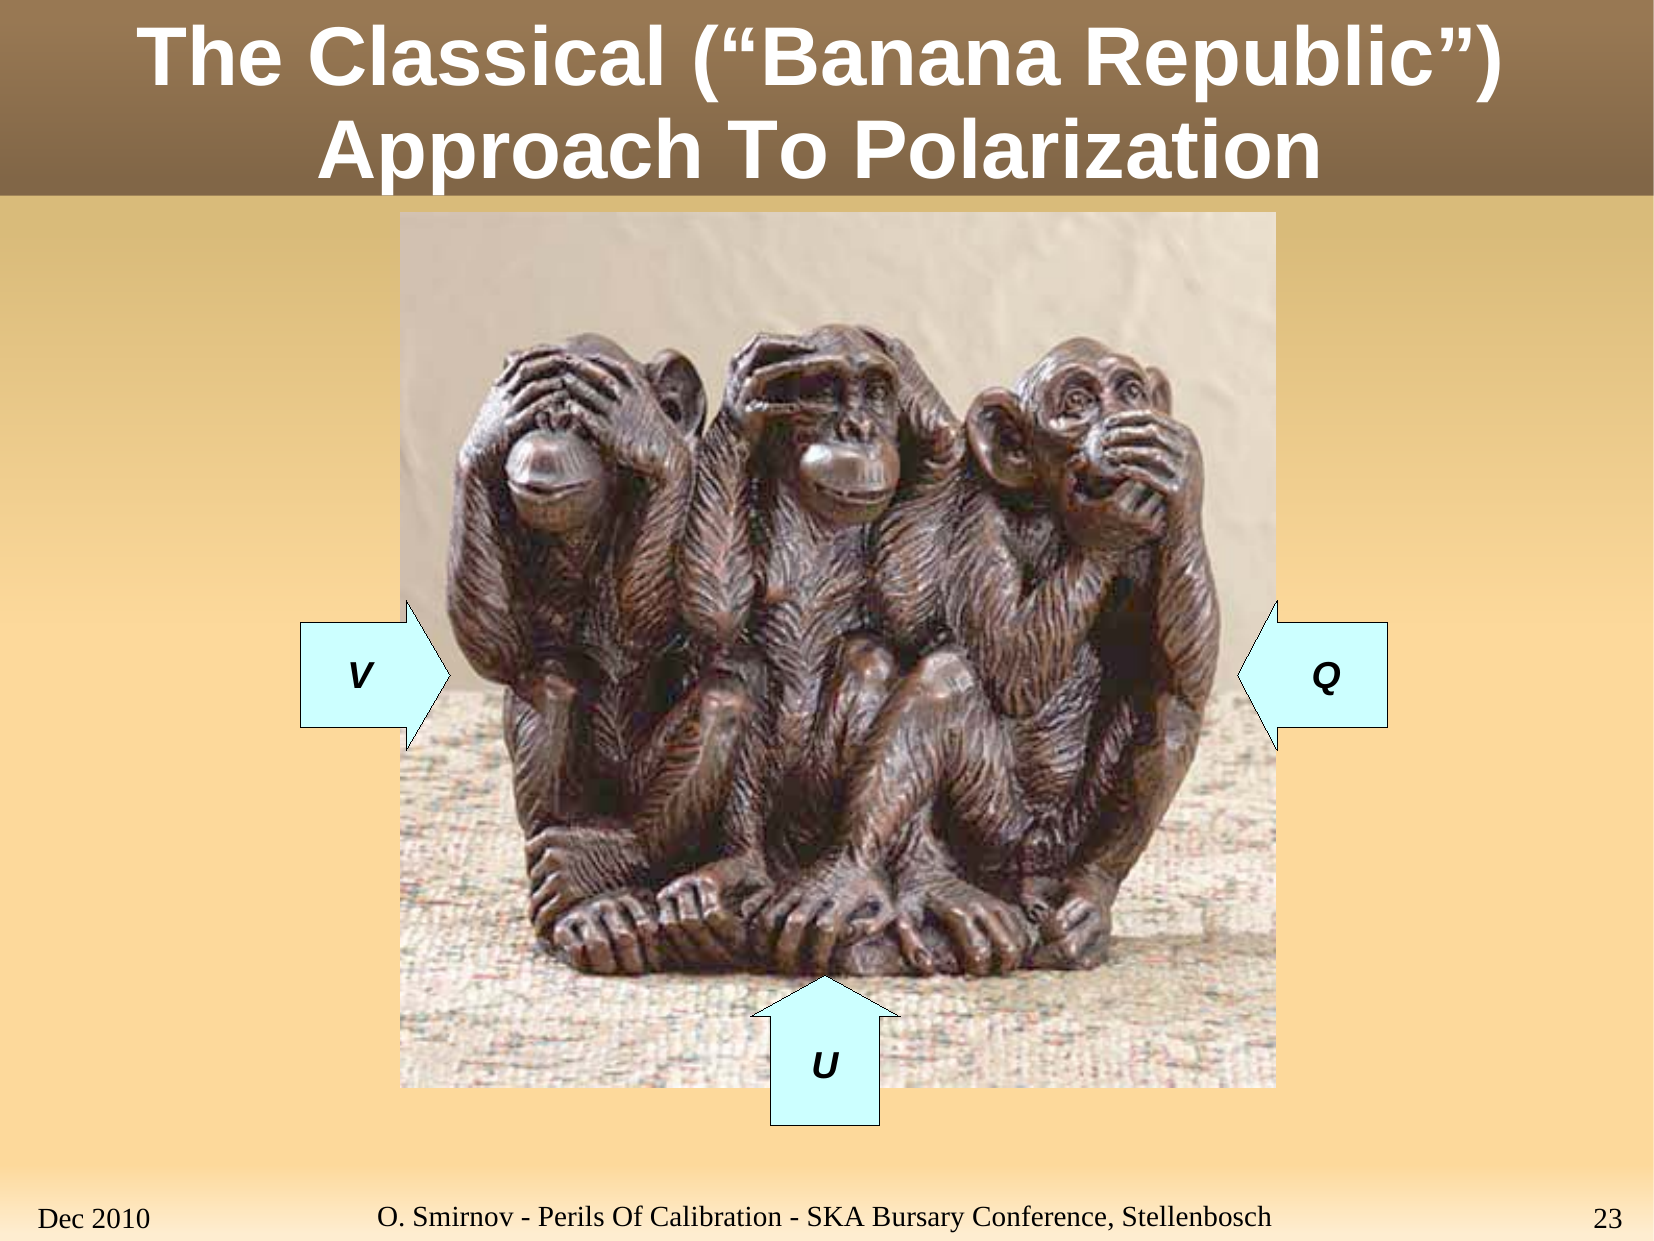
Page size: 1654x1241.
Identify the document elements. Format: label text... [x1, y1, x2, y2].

text_box Q [1237, 600, 1388, 751]
picture [0, 0, 1654, 1241]
title The Classical (“Banana Republic”) Approach To Polarization [76, 0, 1565, 208]
text_box U [750, 975, 901, 1126]
text_box V [300, 600, 451, 751]
